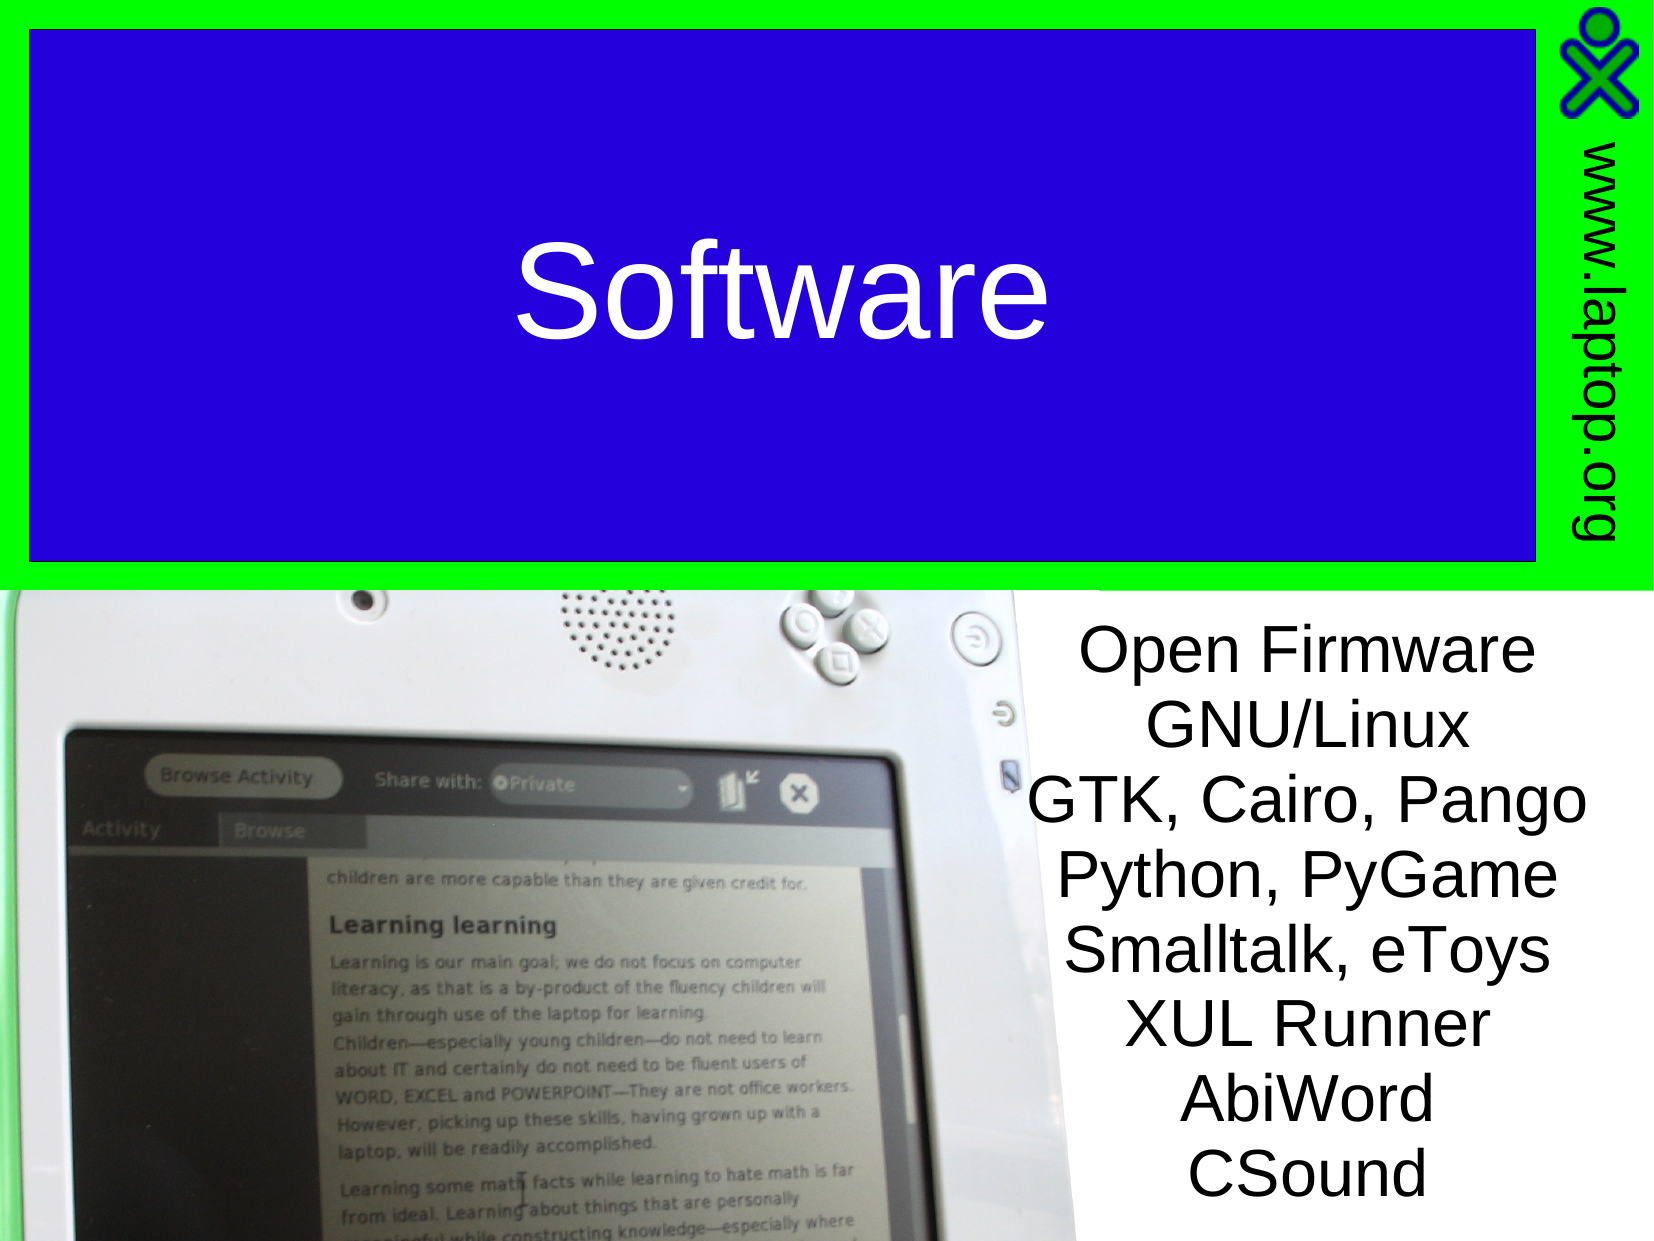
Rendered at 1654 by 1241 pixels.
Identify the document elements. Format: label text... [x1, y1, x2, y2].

subtitle Open Firmware GNU/Linux GTK, Cairo, Pango Python, PyGame Smalltalk, eToys XUL Runner AbiWord CSound [1009, 588, 1607, 1235]
picture [1559, 7, 1639, 119]
picture [0, 590, 1099, 1241]
title Software [59, 56, 1506, 525]
